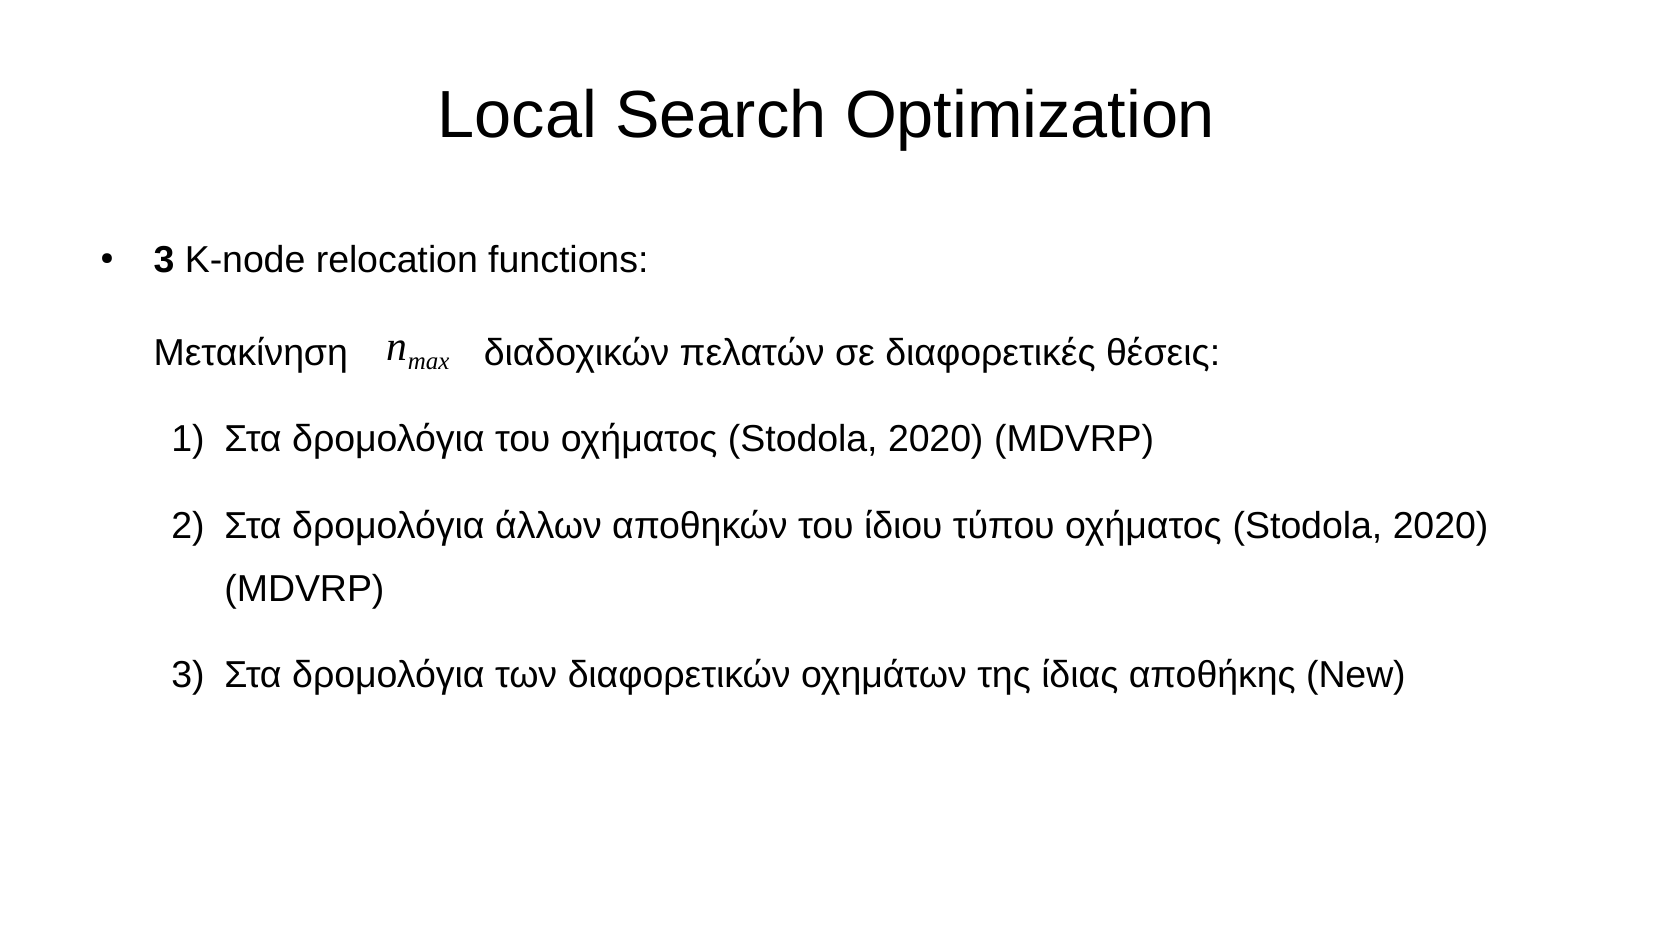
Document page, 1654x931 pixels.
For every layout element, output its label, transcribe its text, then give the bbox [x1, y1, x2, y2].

title Local Search Optimization [82, 37, 1571, 193]
chart [384, 322, 451, 376]
list 3 K-node relocation functions: Μετακίνηση διαδοχικών πελατών σε διαφορετικές θέσεις: Στα δρομολόγια του οχήματος (Stodola, 2020) (MDVRP) Στα δρομολόγια άλλων αποθηκών του ίδιου τύπου οχήματος (Stodola, 2020) (MDVRP) Στα δρομολόγια των διαφορετικών οχημάτων της ίδιας αποθήκης (New) [82, 217, 1571, 758]
